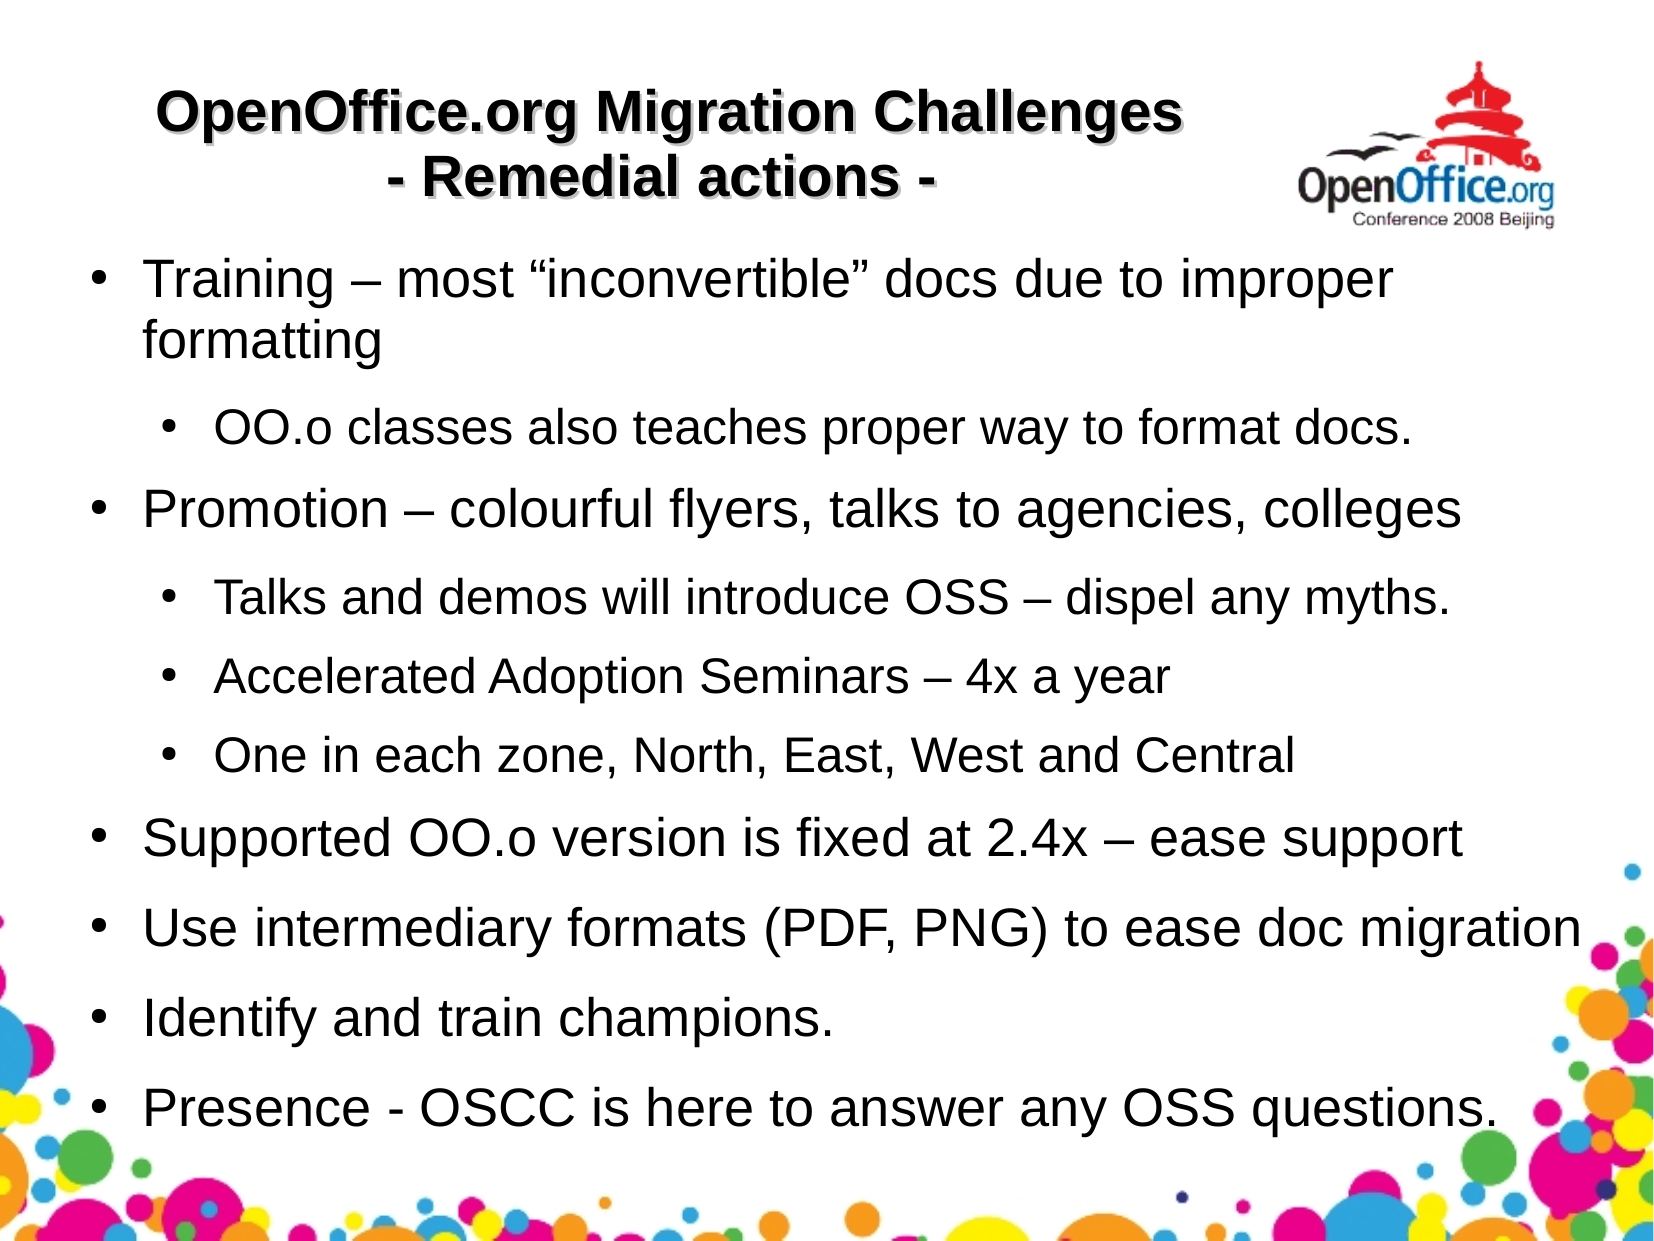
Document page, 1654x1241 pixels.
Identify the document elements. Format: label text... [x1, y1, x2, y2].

list Training – most “inconvertible” docs due to improper formatting OO.o classes also teaches proper way to format docs. Promotion – colourful flyers, talks to agencies, colleges Talks and demos will introduce OSS – dispel any myths. Accelerated Adoption Seminars – 4x a year One in each zone, North, East, West and Central Supported OO.o version is fixed at 2.4x – ease support Use intermediary formats (PDF, PNG) to ease doc migration Identify and train champions. Presence - OSCC is here to answer any OSS questions. [71, 248, 1601, 1138]
picture [1285, 51, 1569, 248]
picture [0, 810, 1654, 1241]
title OpenOffice.org Migration Challenges - Remedial actions - [82, 56, 1258, 231]
